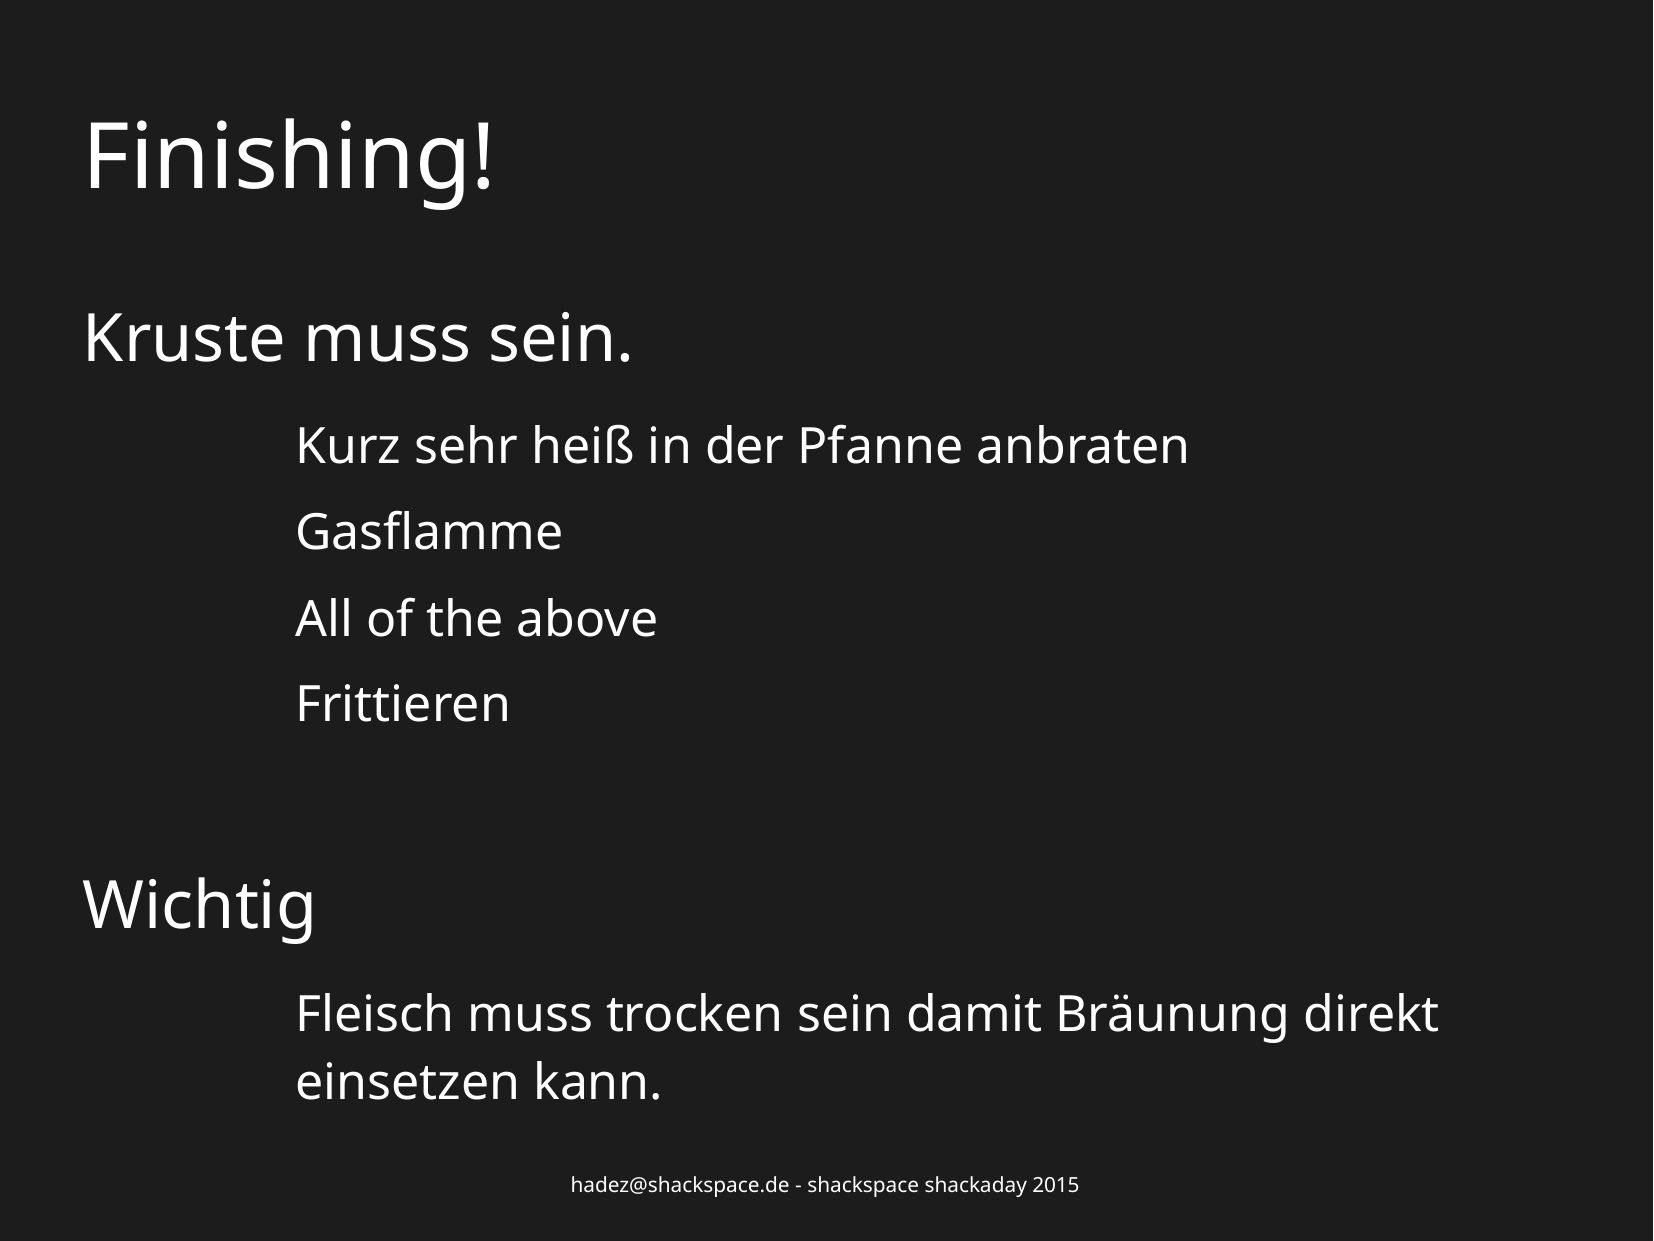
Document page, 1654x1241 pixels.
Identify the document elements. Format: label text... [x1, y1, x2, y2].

list Kruste muss sein. Kurz sehr heiß in der Pfanne anbraten Gasflamme All of the above Frittieren Wichtig Fleisch muss trocken sein damit Bräunung direkt einsetzen kann. [82, 290, 1571, 1141]
title Finishing! [82, 49, 1571, 257]
